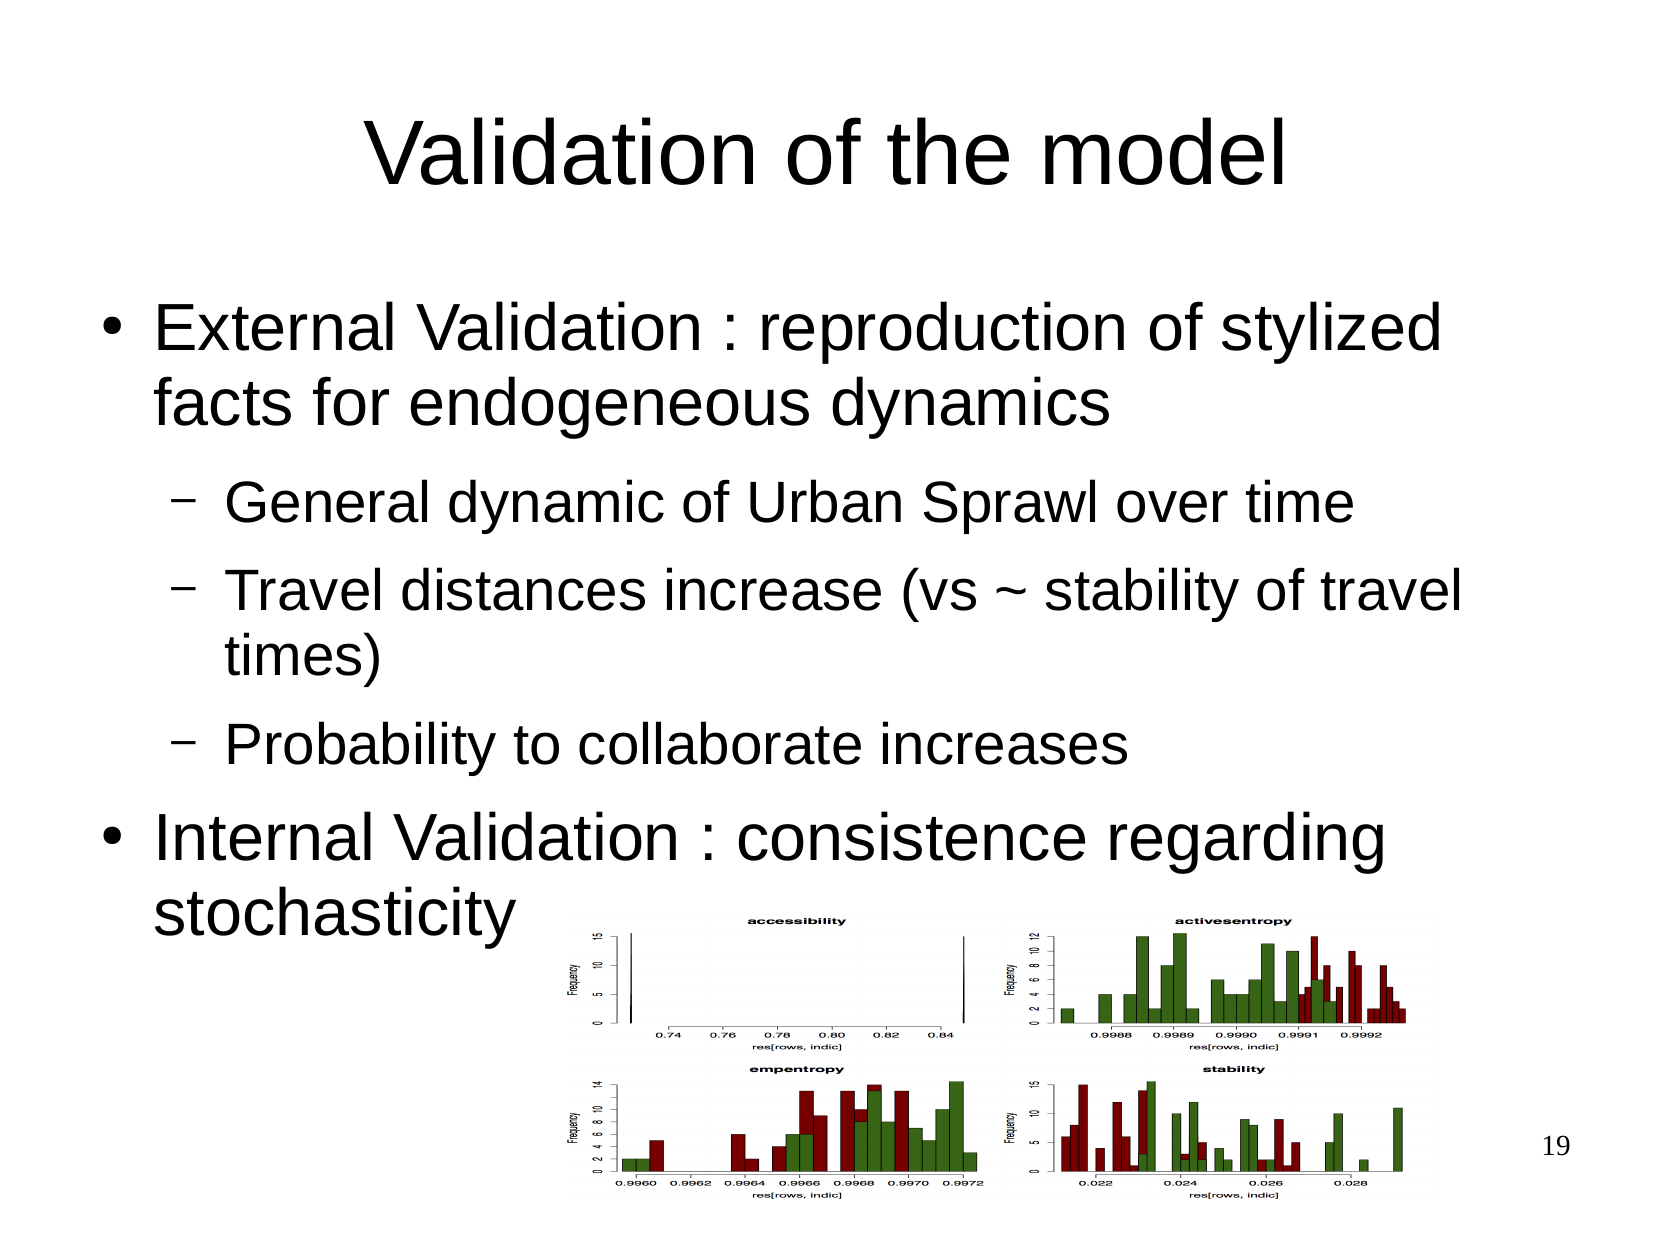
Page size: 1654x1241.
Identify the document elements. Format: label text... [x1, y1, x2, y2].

list External Validation : reproduction of stylized facts for endogeneous dynamics General dynamic of Urban Sprawl over time Travel distances increase (vs ~ stability of travel times) Probability to collaborate increases Internal Validation : consistence regarding stochasticity [82, 290, 1538, 634]
title Validation of the model [82, 49, 1571, 257]
picture [566, 909, 1439, 1205]
